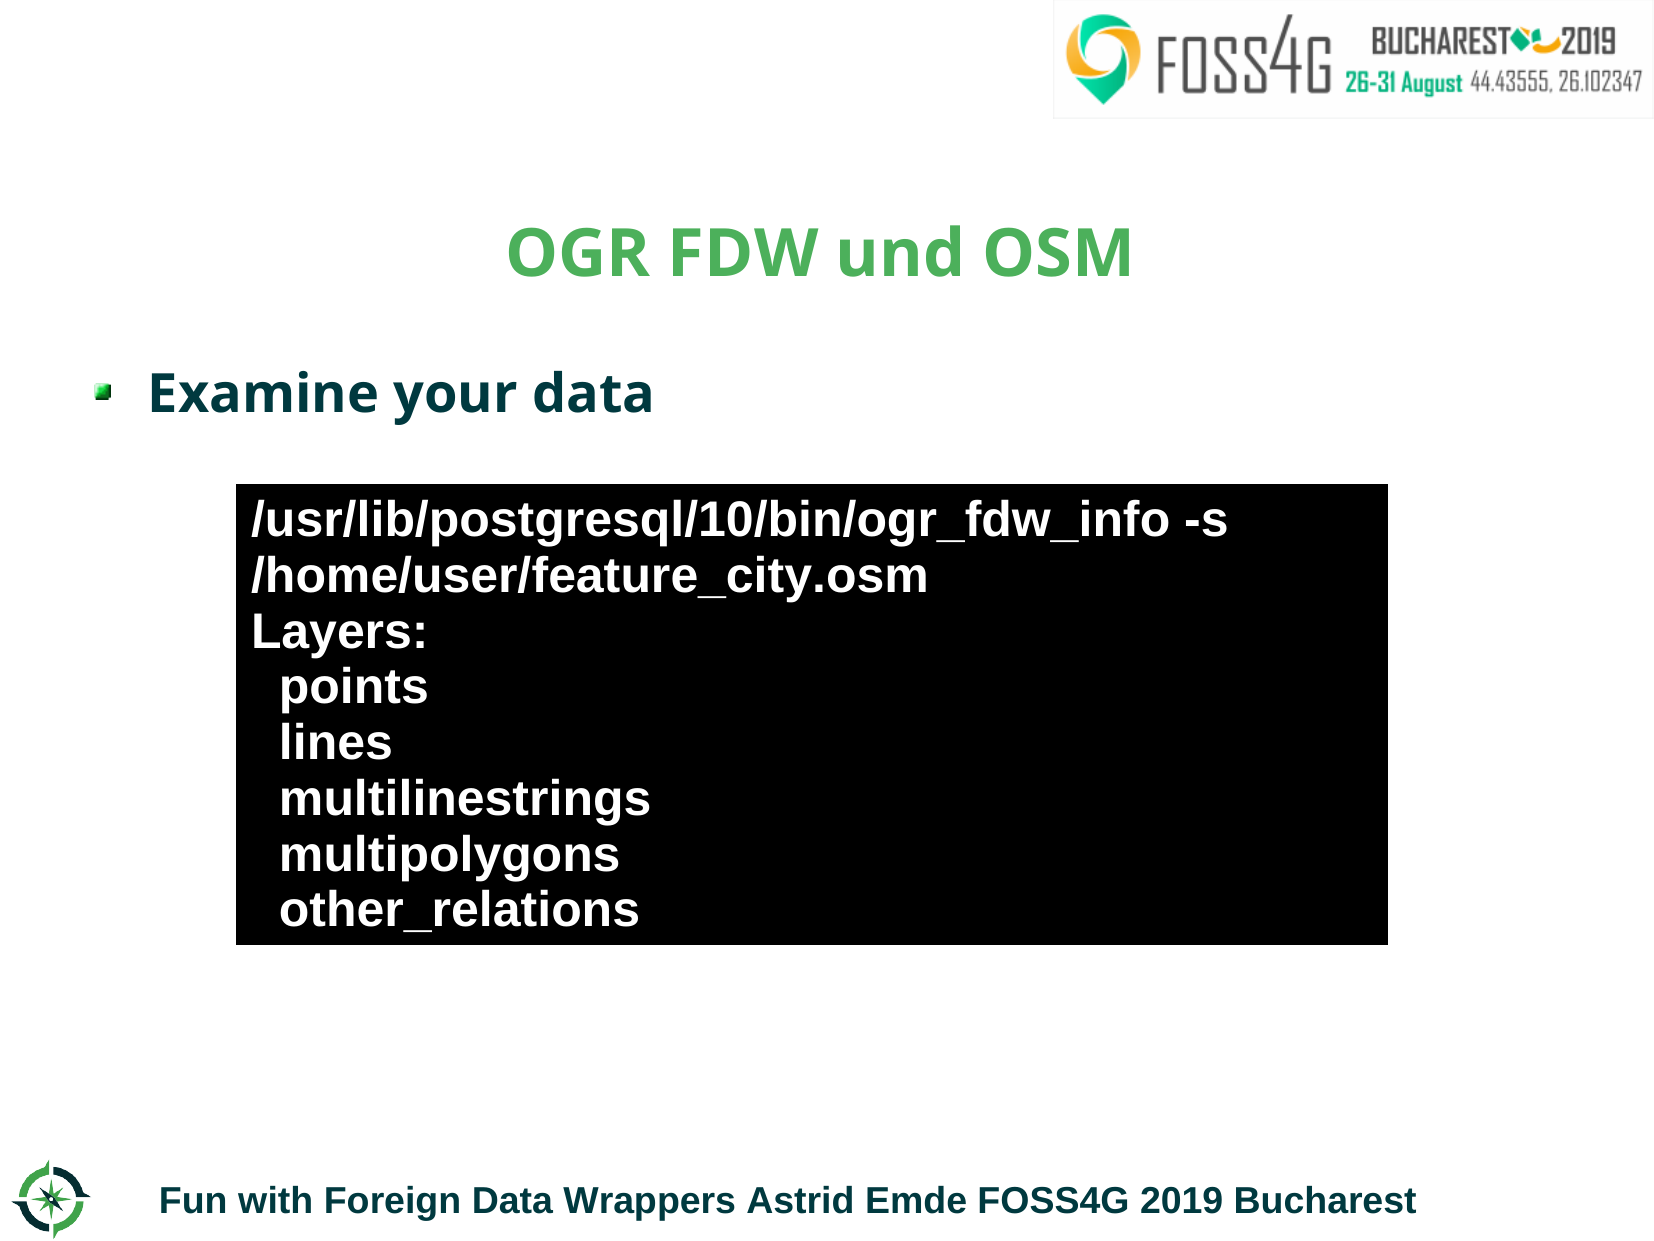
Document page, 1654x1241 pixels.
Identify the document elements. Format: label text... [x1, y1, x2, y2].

picture [10, 1158, 92, 1240]
title OGR FDW und OSM [76, 177, 1565, 325]
picture [1053, 0, 1654, 119]
list Examine your data [76, 354, 1599, 1173]
